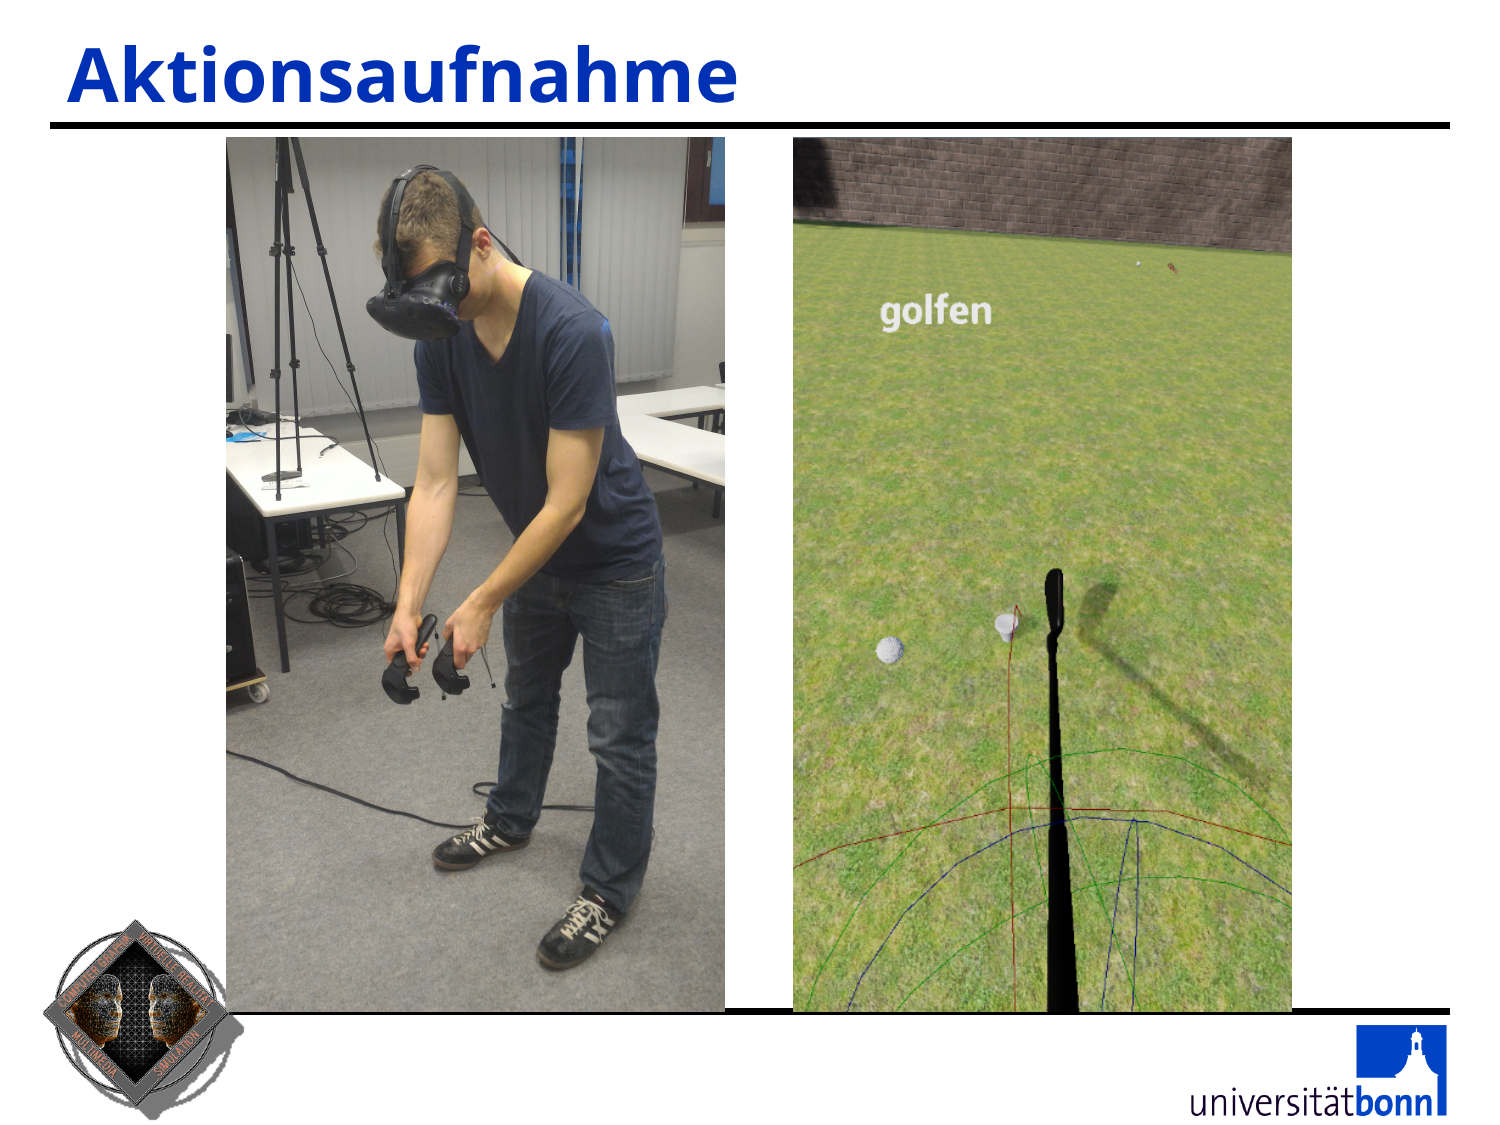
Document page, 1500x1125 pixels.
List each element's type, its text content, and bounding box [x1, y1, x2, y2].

picture [1189, 1023, 1448, 1117]
picture [41, 137, 725, 1106]
picture [793, 137, 1292, 1012]
title Aktionsaufnahme [53, 18, 1447, 126]
